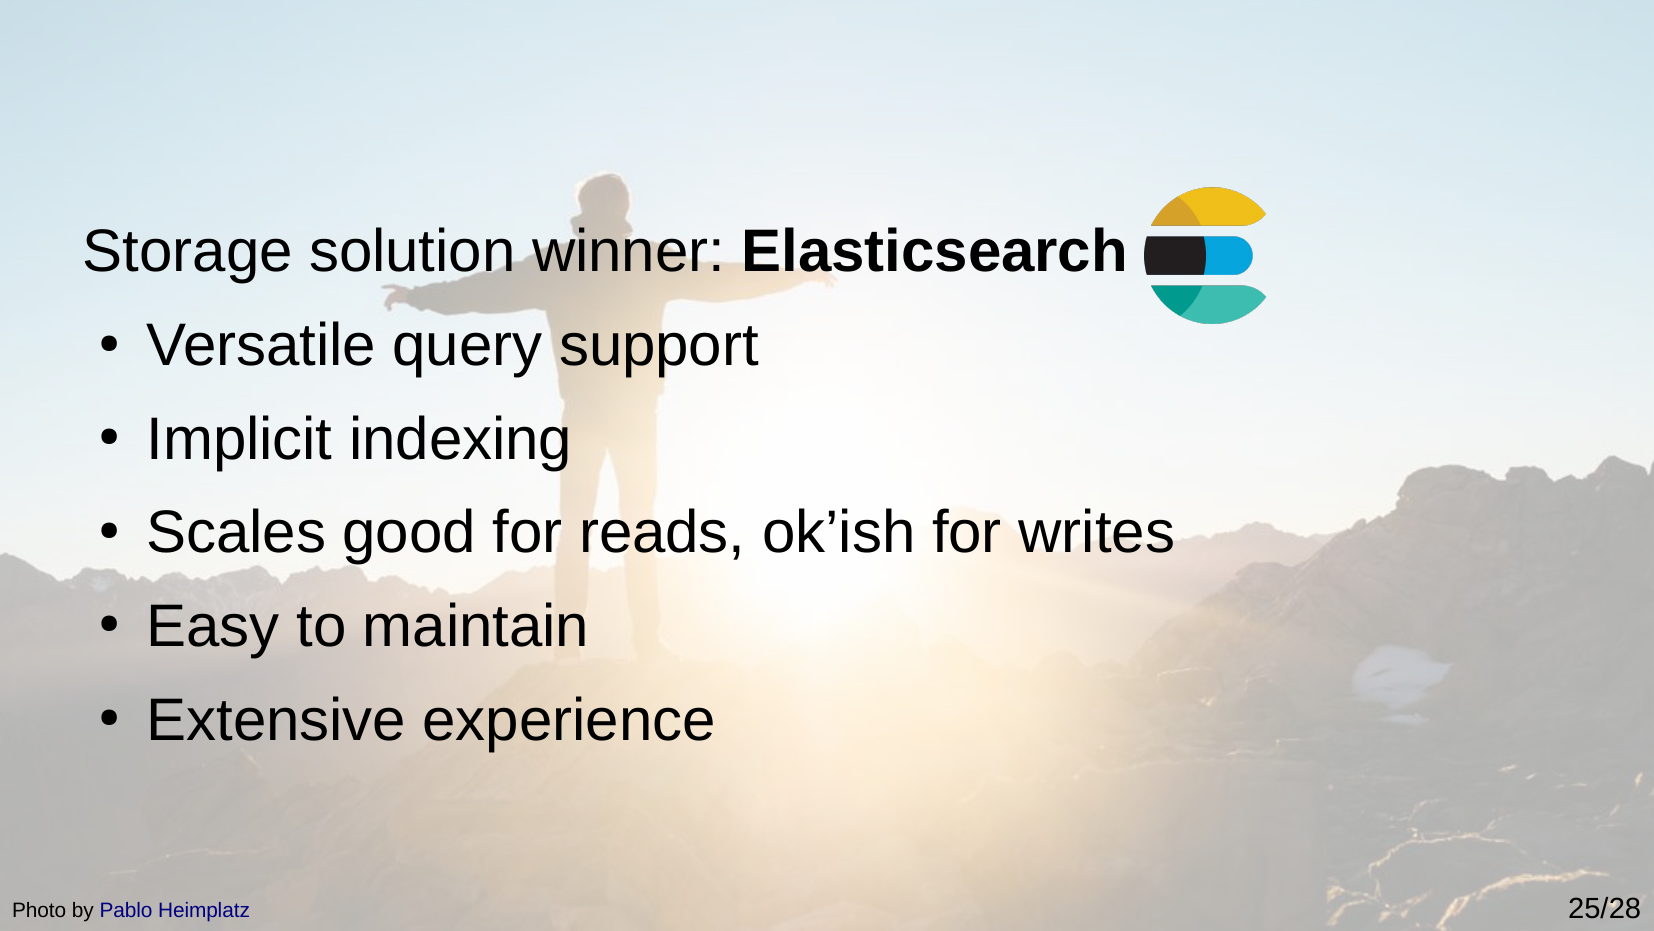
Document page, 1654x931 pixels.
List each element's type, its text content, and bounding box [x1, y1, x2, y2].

text_box <number>/28 [1452, 884, 1654, 931]
list Storage solution winner: Elasticsearch Versatile query support Implicit indexing Scales good for reads, ok’ish for writes Easy to maintain Extensive experience [82, 217, 1571, 758]
text_box Photo by Pablo Heimplatz [0, 891, 541, 931]
picture [0, 0, 1654, 931]
